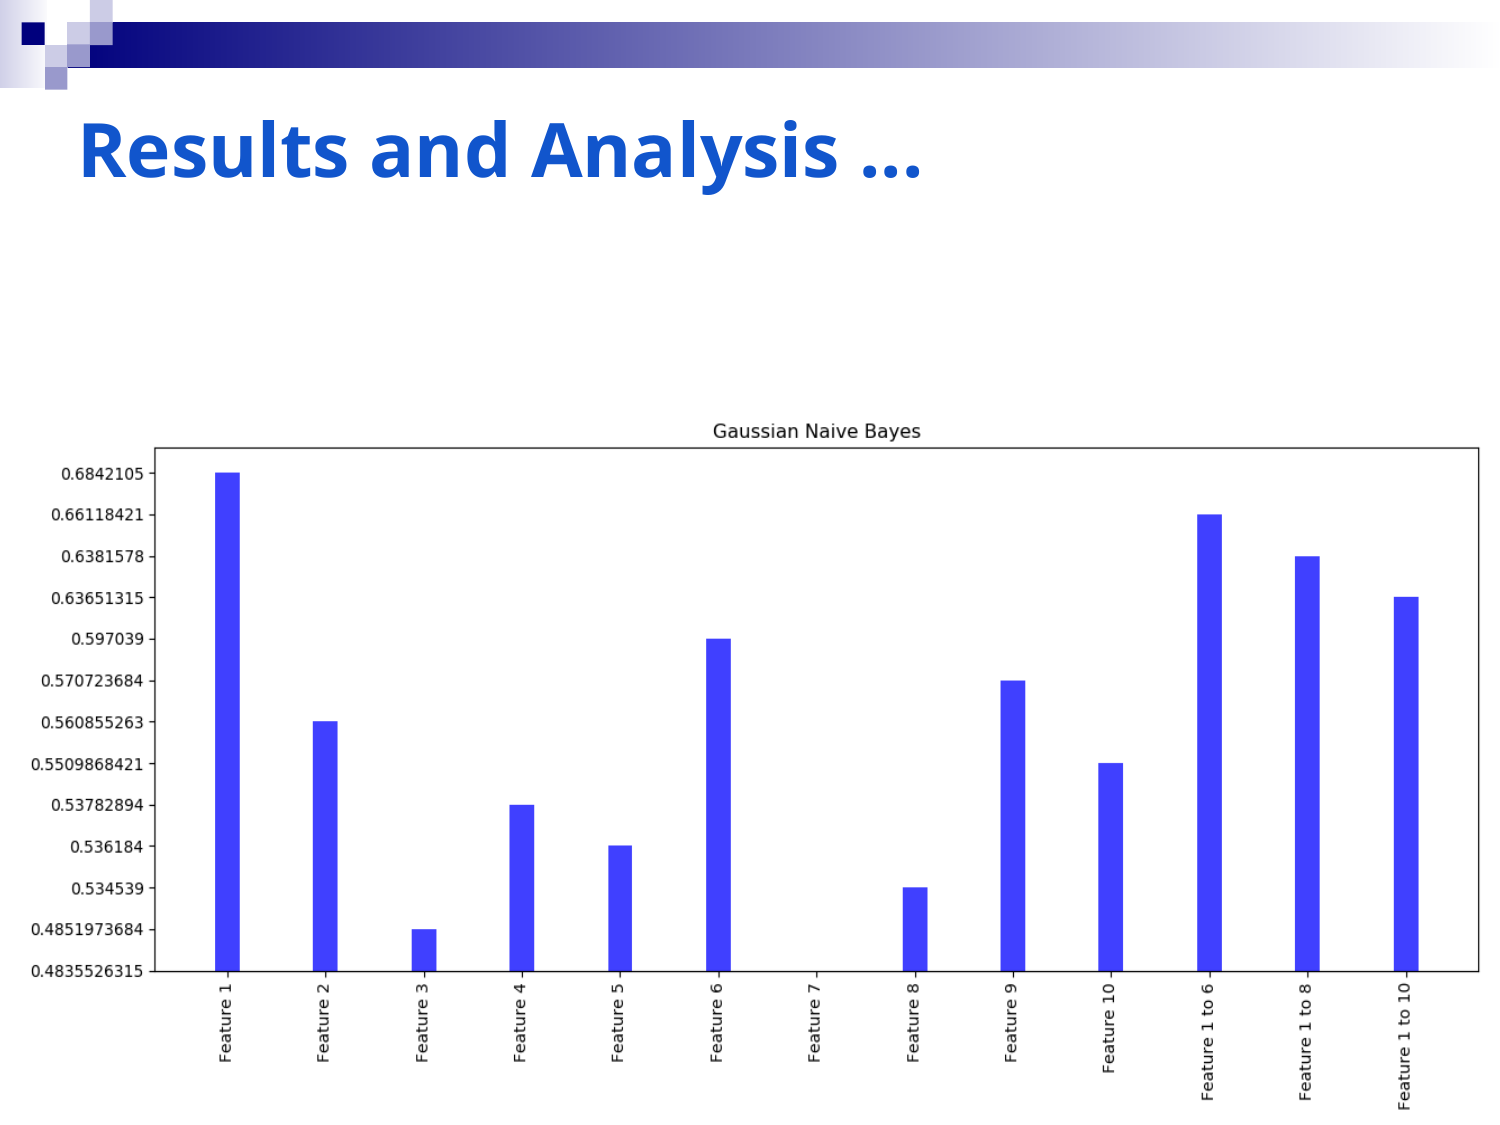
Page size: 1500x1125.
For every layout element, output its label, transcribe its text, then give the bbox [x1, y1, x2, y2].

text_box Results and Analysis ... [62, 94, 1406, 233]
picture [30, 389, 1489, 1125]
